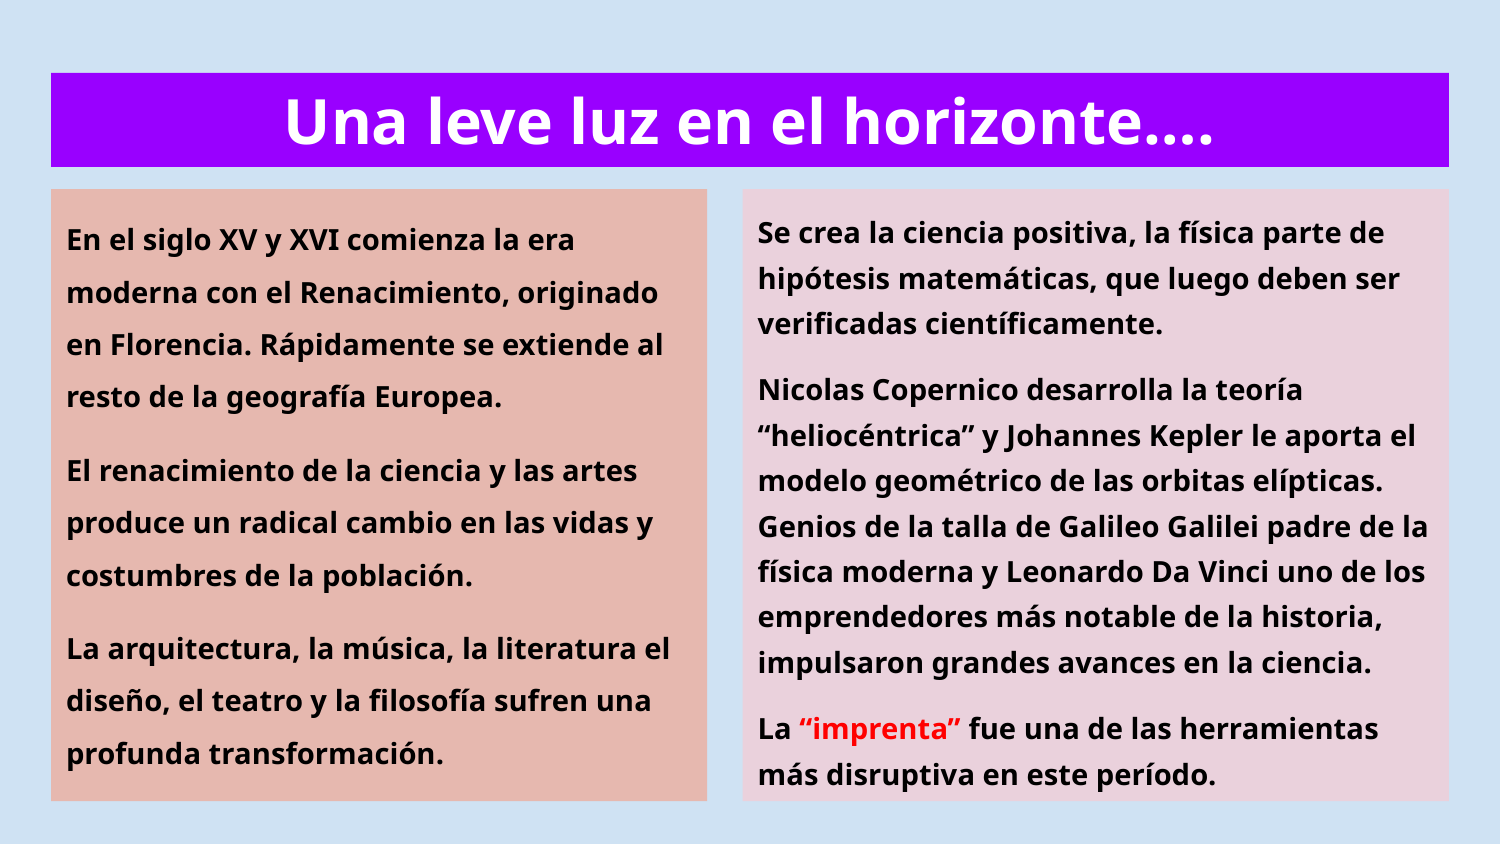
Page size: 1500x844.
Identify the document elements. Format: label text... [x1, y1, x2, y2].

list Se crea la ciencia positiva, la física parte de hipótesis matemáticas, que luego deben ser verificadas científicamente. Nicolas Copernico desarrolla la teoría “heliocéntrica” y Johannes Kepler le aporta el modelo geométrico de las orbitas elípticas. Genios de la talla de Galileo Galilei padre de la física moderna y Leonardo Da Vinci uno de los emprendedores más notable de la historia, impulsaron grandes avances en la ciencia. La “imprenta” fue una de las herramientas más disruptiva en este período. [742, 189, 1449, 802]
list En el siglo XV y XVI comienza la era moderna con el Renacimiento, originado en Florencia. Rápidamente se extiende al resto de la geografía Europea. El renacimiento de la ciencia y las artes produce un radical cambio en las vidas y costumbres de la población. La arquitectura, la música, la literatura el diseño, el teatro y la filosofía sufren una profunda transformación. [51, 189, 708, 802]
title Una leve luz en el horizonte…. [51, 72, 1449, 167]
